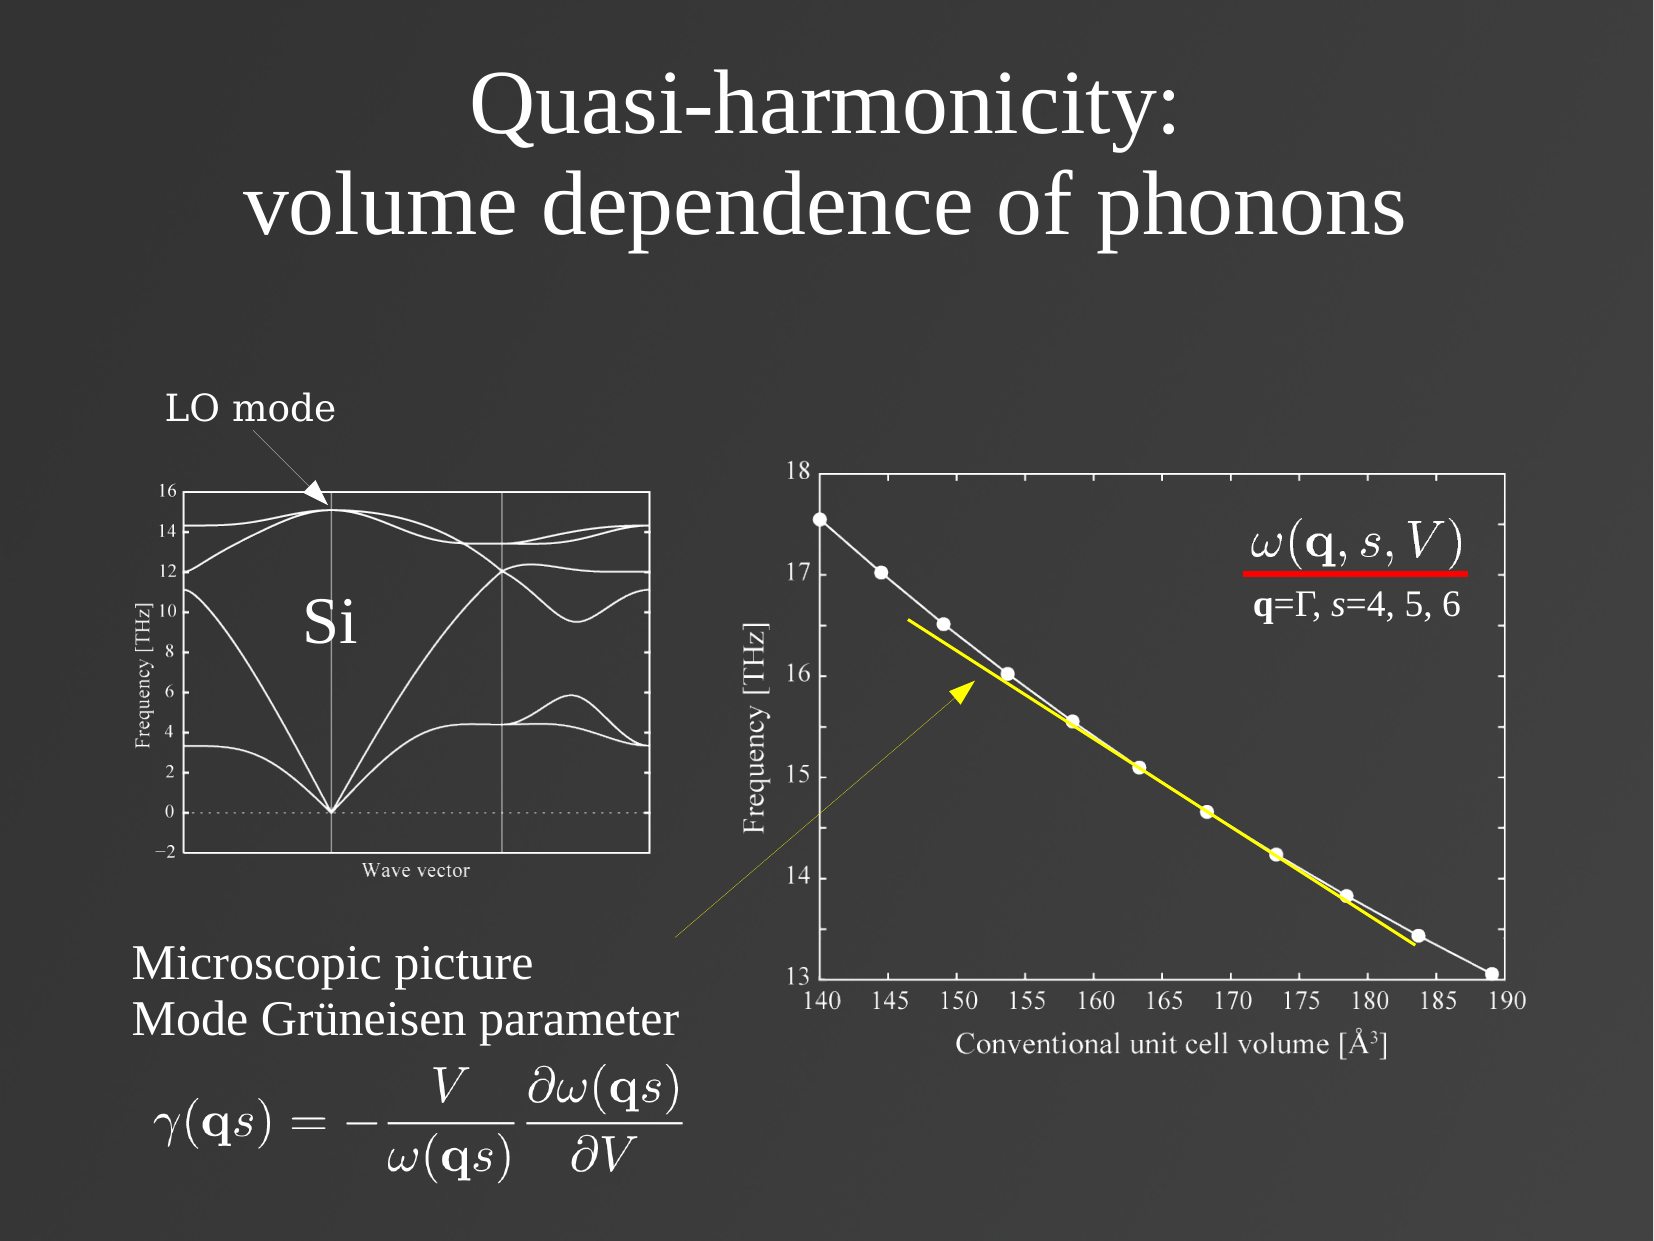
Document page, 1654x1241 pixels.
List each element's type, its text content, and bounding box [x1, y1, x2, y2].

picture [0, 0, 1654, 1241]
text_box Si [288, 576, 374, 666]
text_box LO mode [149, 379, 352, 439]
text_box Microscopic picture Mode Grüneisen parameter [116, 927, 695, 1054]
title Quasi-harmonicity: volume dependence of phonons [82, 51, 1571, 255]
text_box q=Γ, s=4, 5, 6 [1238, 576, 1477, 633]
